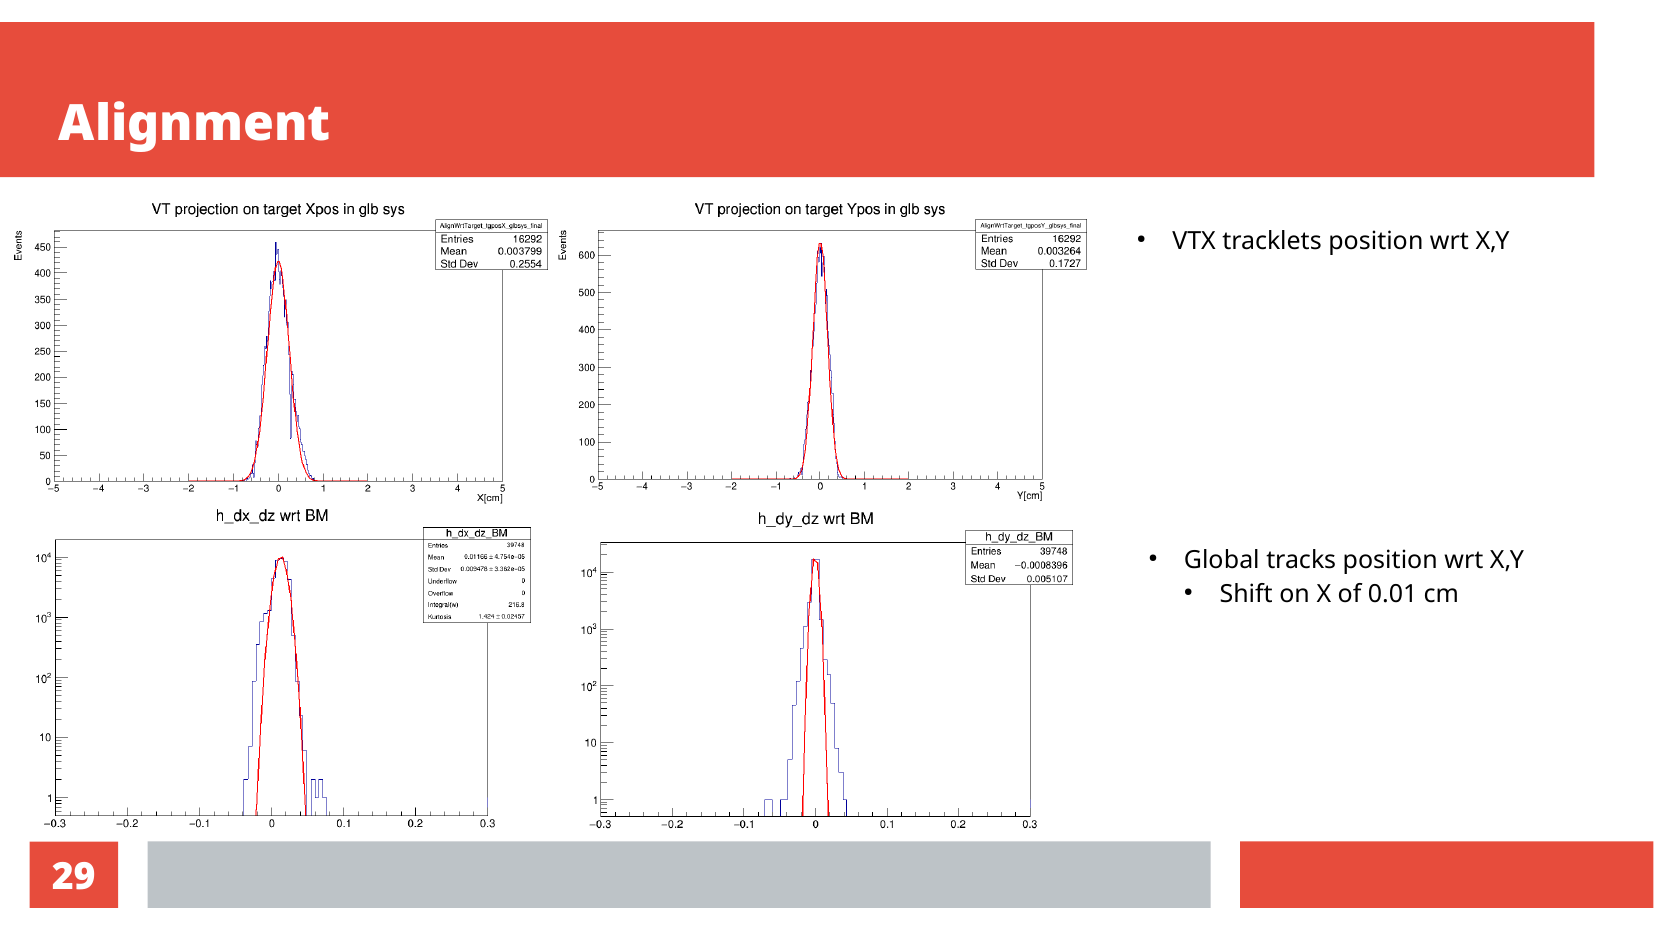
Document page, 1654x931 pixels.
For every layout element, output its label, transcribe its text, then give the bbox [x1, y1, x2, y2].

text_box Global tracks position wrt X,Y Shift on X of 0.01 cm [1133, 534, 1607, 609]
picture [5, 200, 1093, 838]
text_box VTX tracklets position wrt X,Y [1122, 215, 1595, 260]
title Alignment [59, 44, 1595, 156]
picture [561, 510, 1081, 838]
